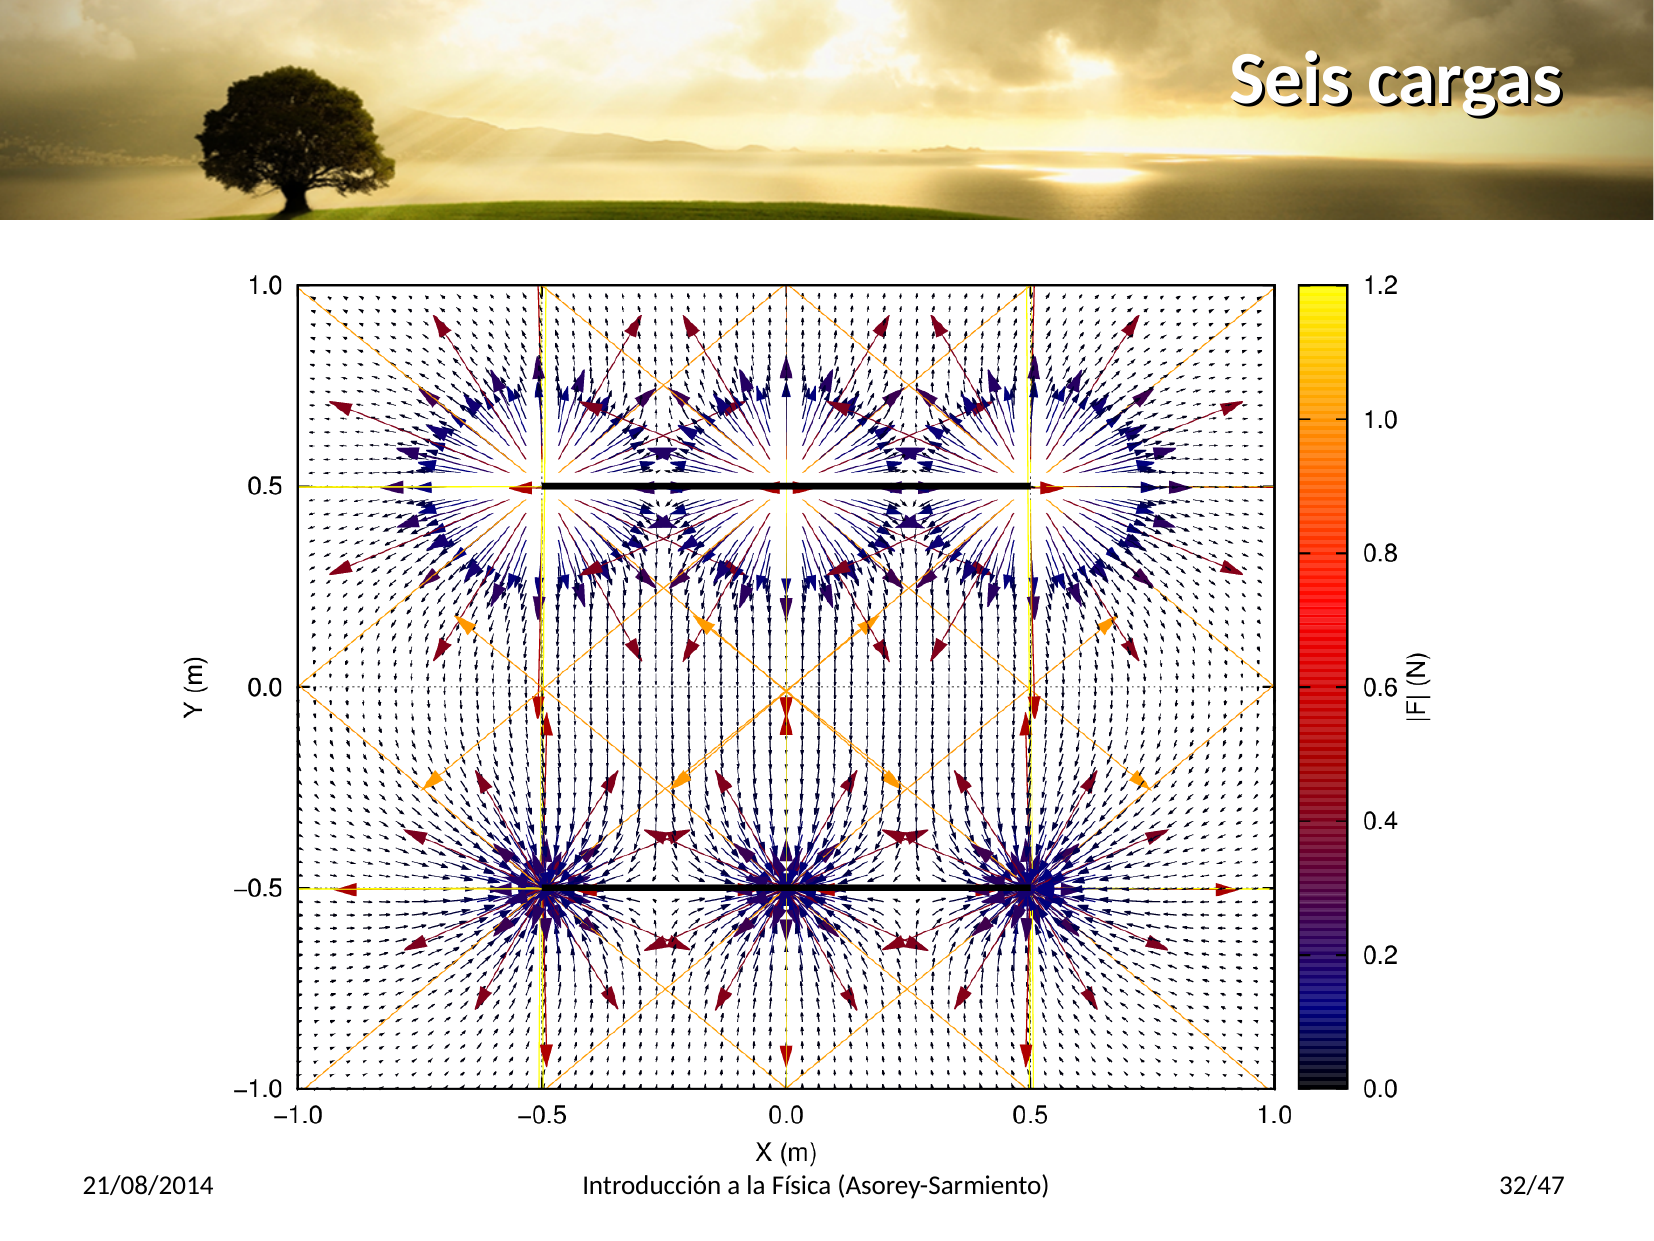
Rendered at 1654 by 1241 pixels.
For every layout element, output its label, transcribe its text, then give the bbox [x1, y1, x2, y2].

picture [173, 254, 1481, 1171]
picture [0, 0, 1654, 220]
title Seis cargas [75, 19, 1564, 151]
